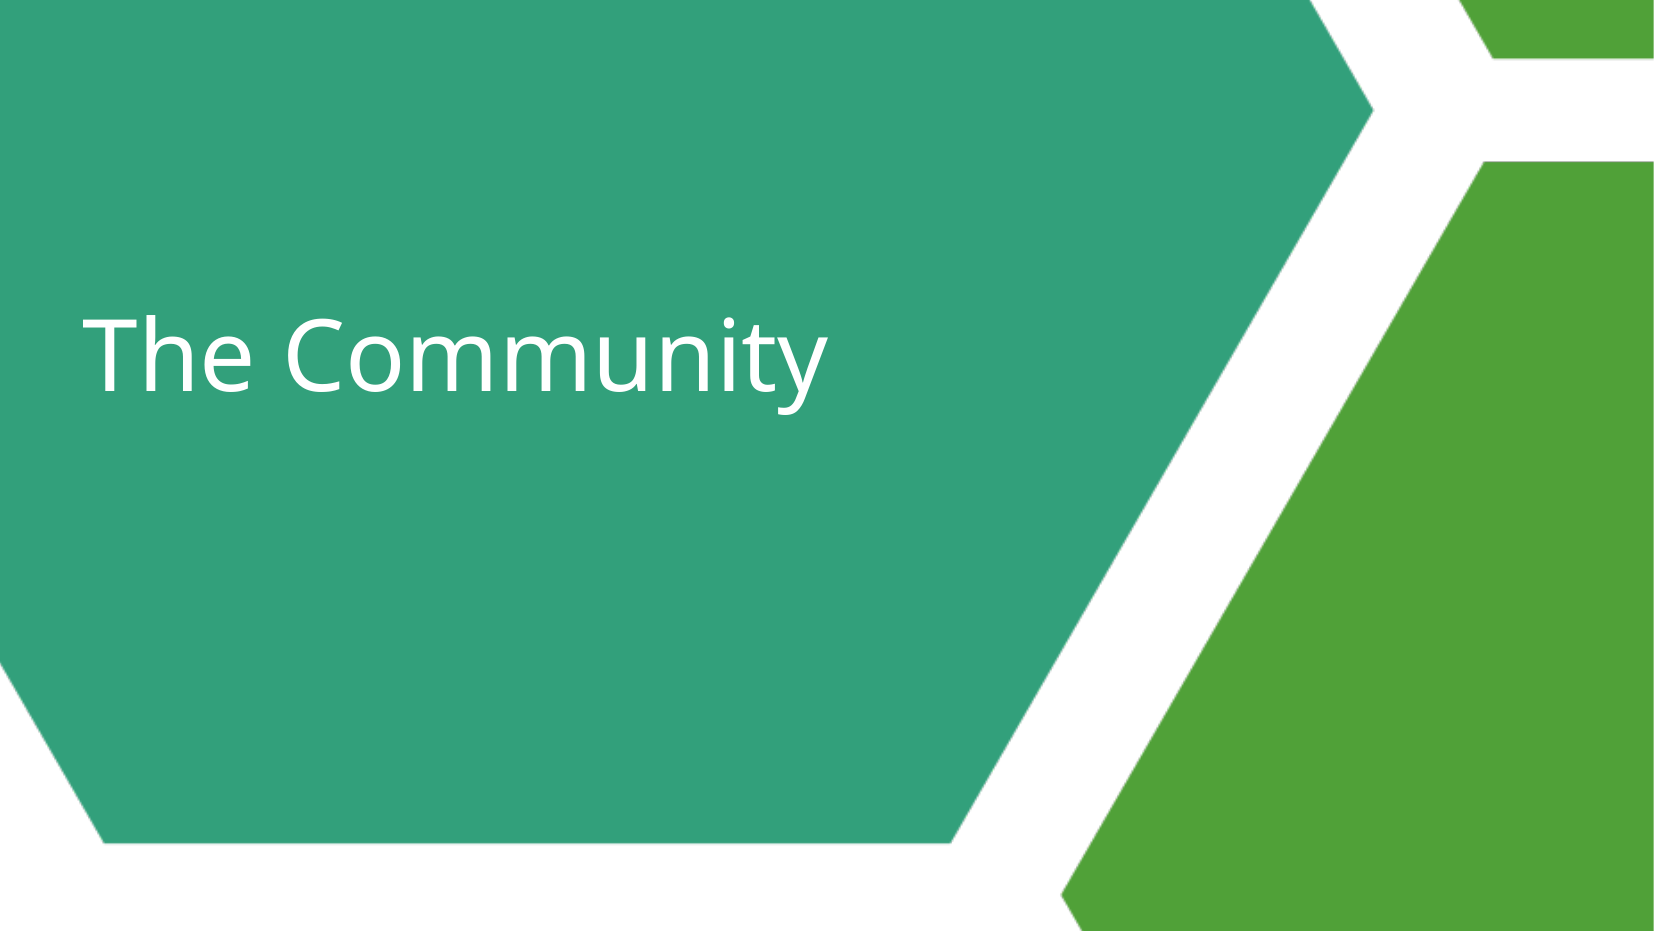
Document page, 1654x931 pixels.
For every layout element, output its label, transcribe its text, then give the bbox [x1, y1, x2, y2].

picture [0, 0, 1654, 931]
title The Community [82, 219, 1218, 486]
